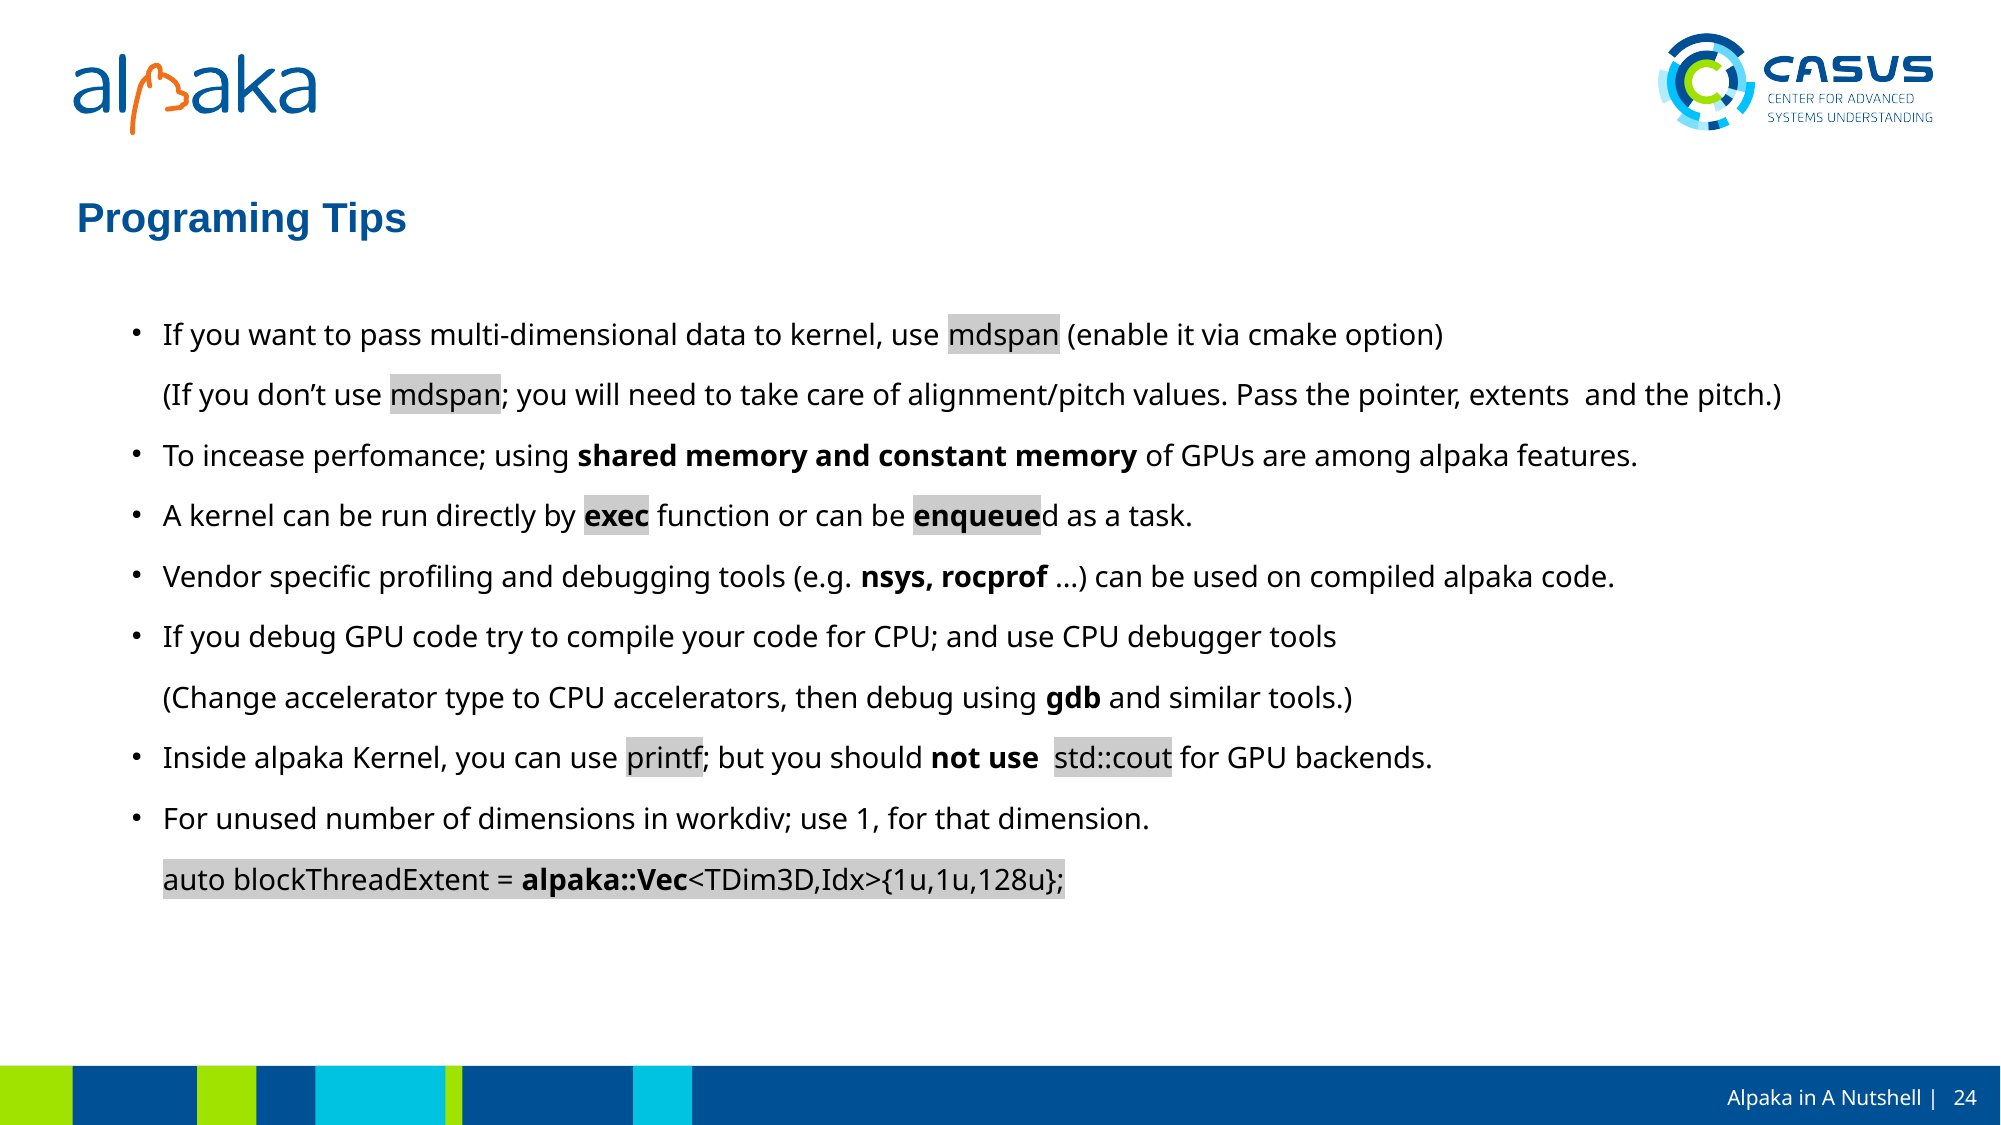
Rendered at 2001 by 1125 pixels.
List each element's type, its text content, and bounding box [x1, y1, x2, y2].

picture [72, 53, 317, 136]
list If you want to pass multi-dimensional data to kernel, use mdspan (enable it via cmake option) (If you don’t use mdspan; you will need to take care of alignment/pitch values. Pass the pointer, extents and the pitch.) To incease perfomance; using shared memory and constant memory of GPUs are among alpaka features. A kernel can be run directly by exec function or can be enqueued as a task. Vendor specific profiling and debugging tools (e.g. nsys, rocprof …) can be used on compiled alpaka code. If you debug GPU code try to compile your code for CPU; and use CPU debugger tools (Change accelerator type to CPU accelerators, then debug using gdb and similar tools.) Inside alpaka Kernel, you can use printf; but you should not use std::cout for GPU backends. For unused number of dimensions in workdiv; use 1, for that dimension. auto blockThreadExtent = alpaka::Vec<TDim3D,Idx>{1u,1u,128u}; [131, 253, 1784, 945]
text_box Programing Tips [62, 187, 745, 296]
picture [1658, 33, 1933, 131]
